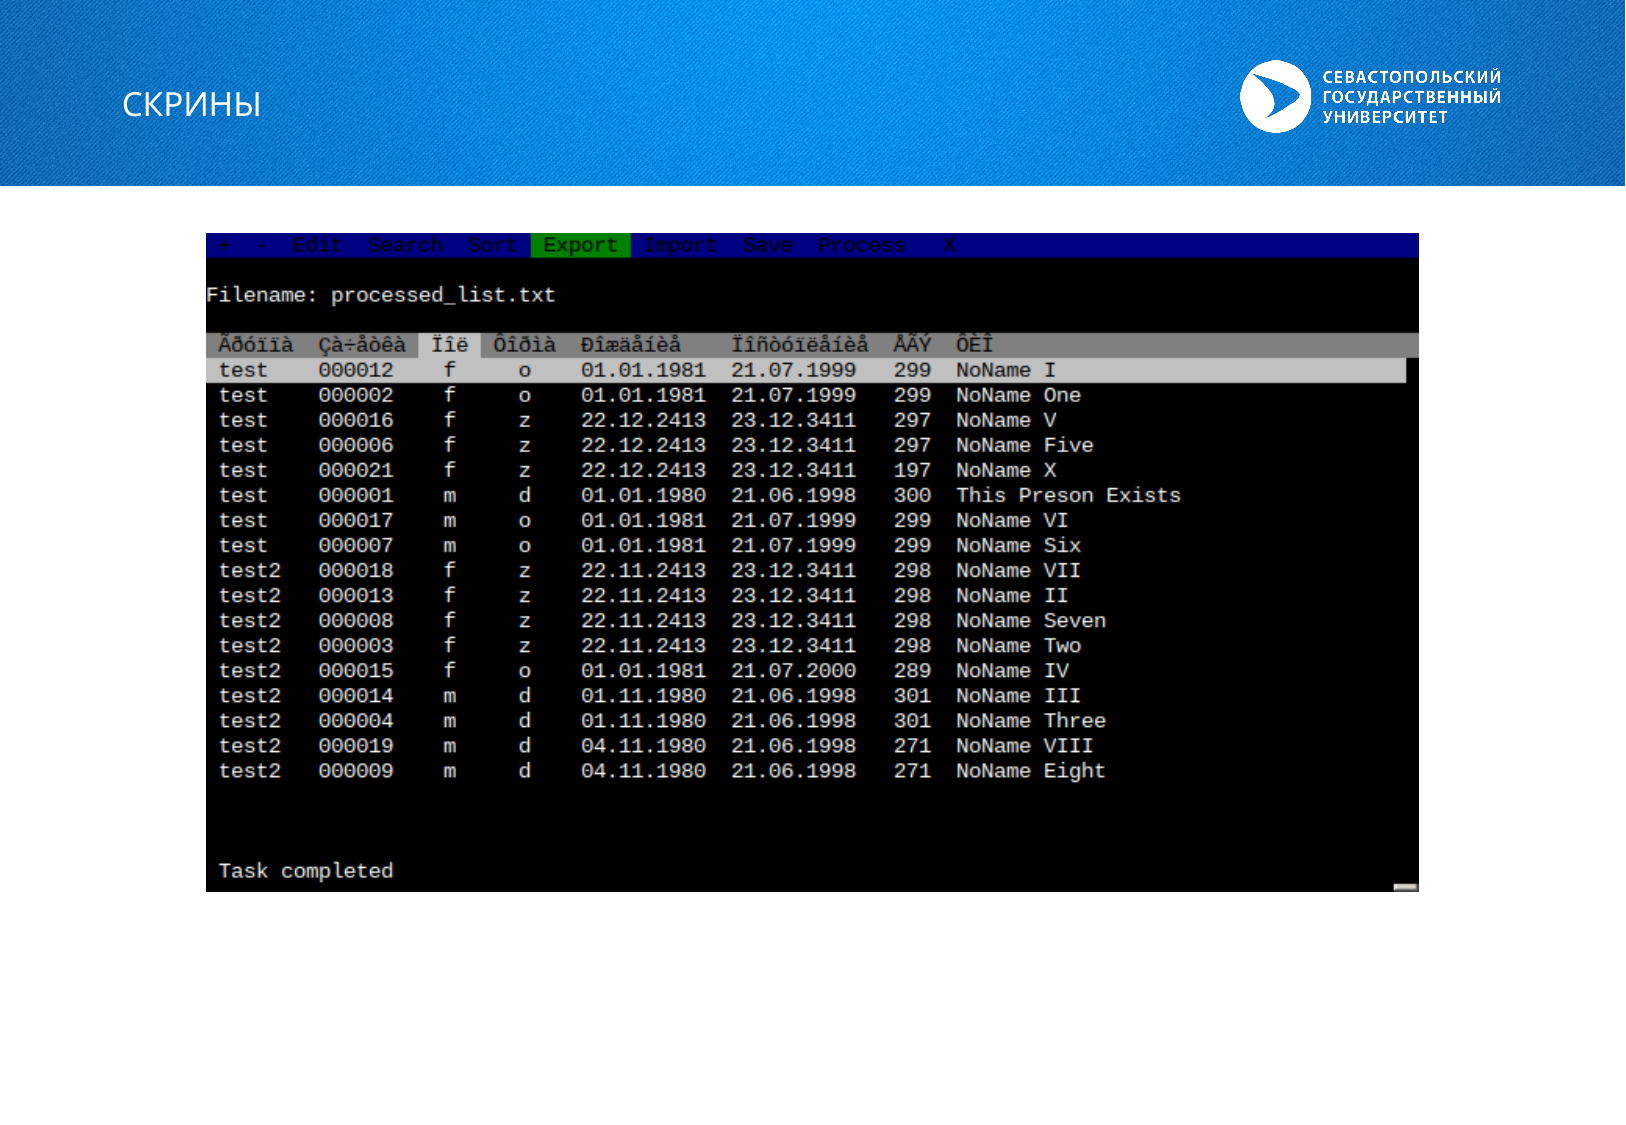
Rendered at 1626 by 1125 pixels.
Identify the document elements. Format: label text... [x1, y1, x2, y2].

picture [206, 233, 1419, 892]
text_box СКРИНЫ [107, 80, 1012, 131]
picture [0, 0, 1625, 186]
